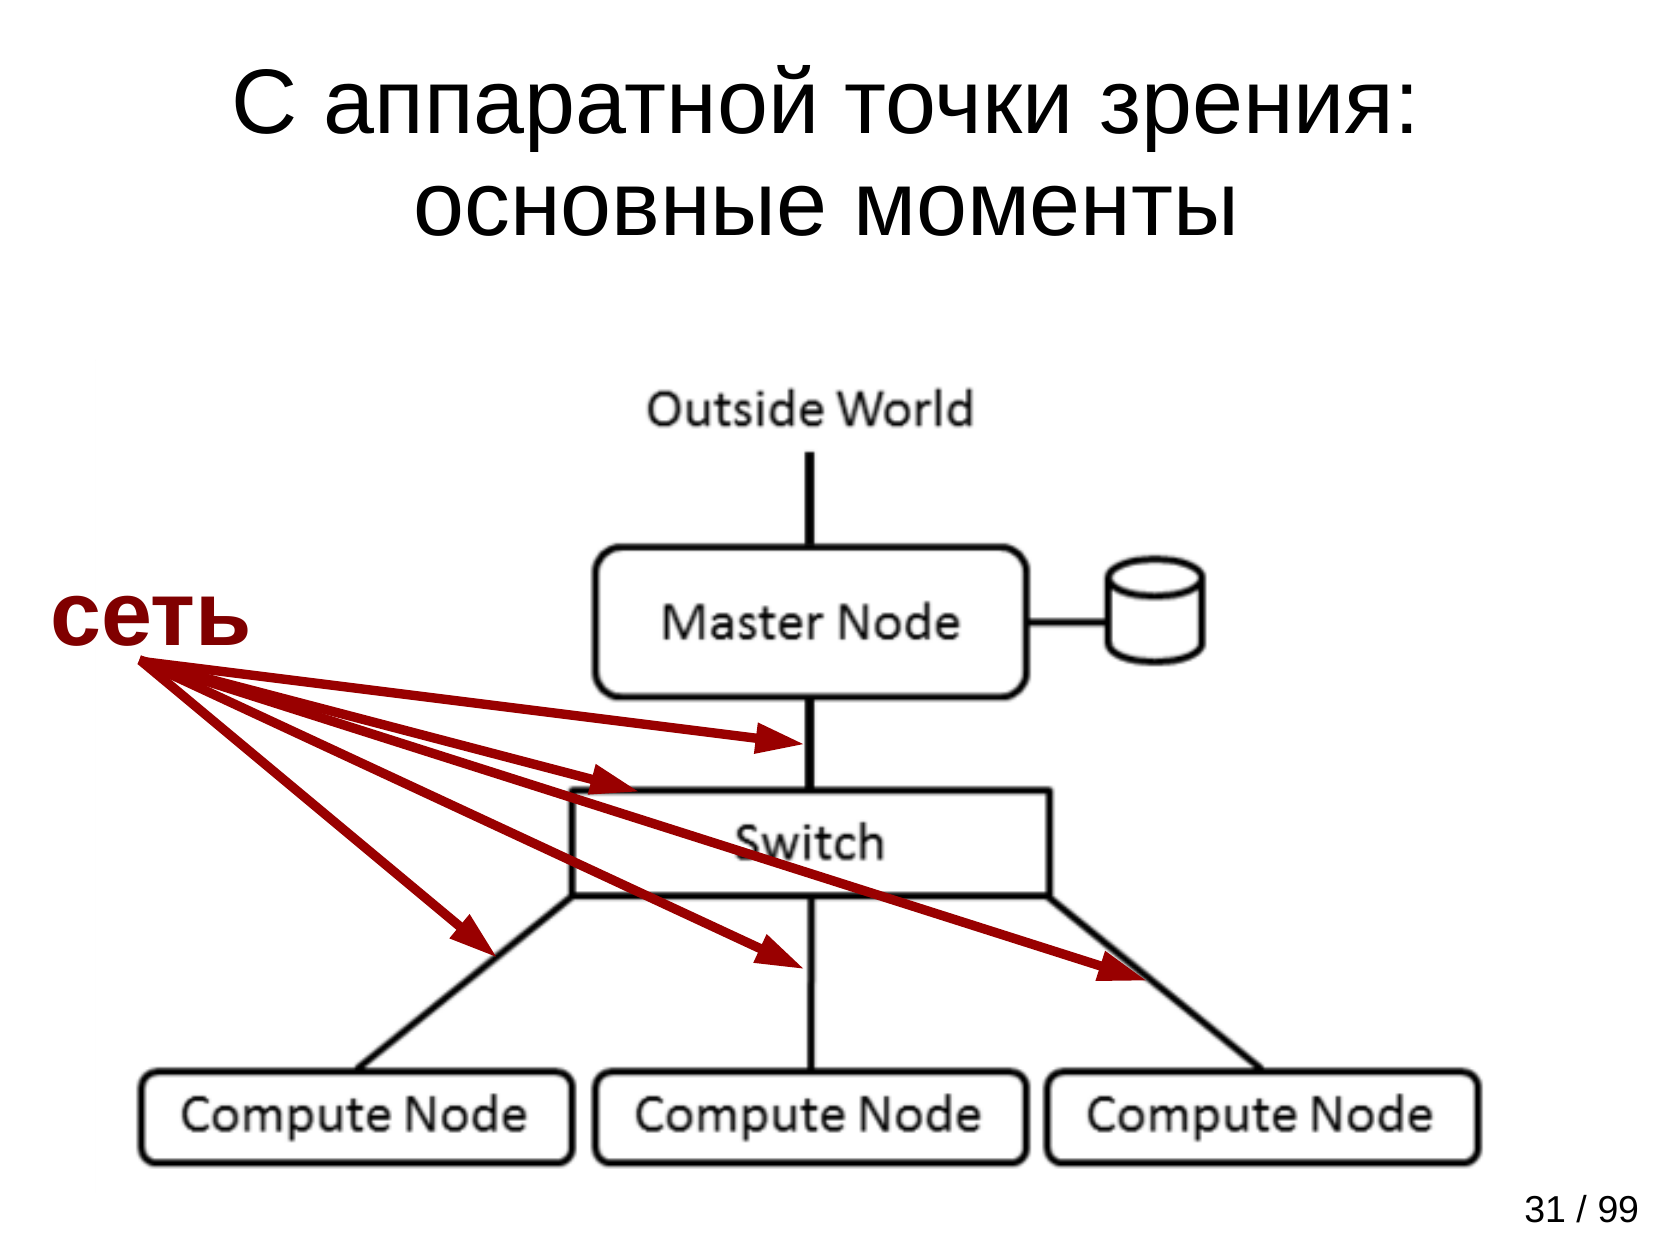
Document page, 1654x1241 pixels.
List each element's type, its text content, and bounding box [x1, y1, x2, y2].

text_box <number> / 99 [1380, 1181, 1654, 1238]
title С аппаратной точки зрения: основные моменты [82, 49, 1571, 257]
text_box сеть [35, 555, 268, 673]
picture [94, 359, 1536, 1193]
